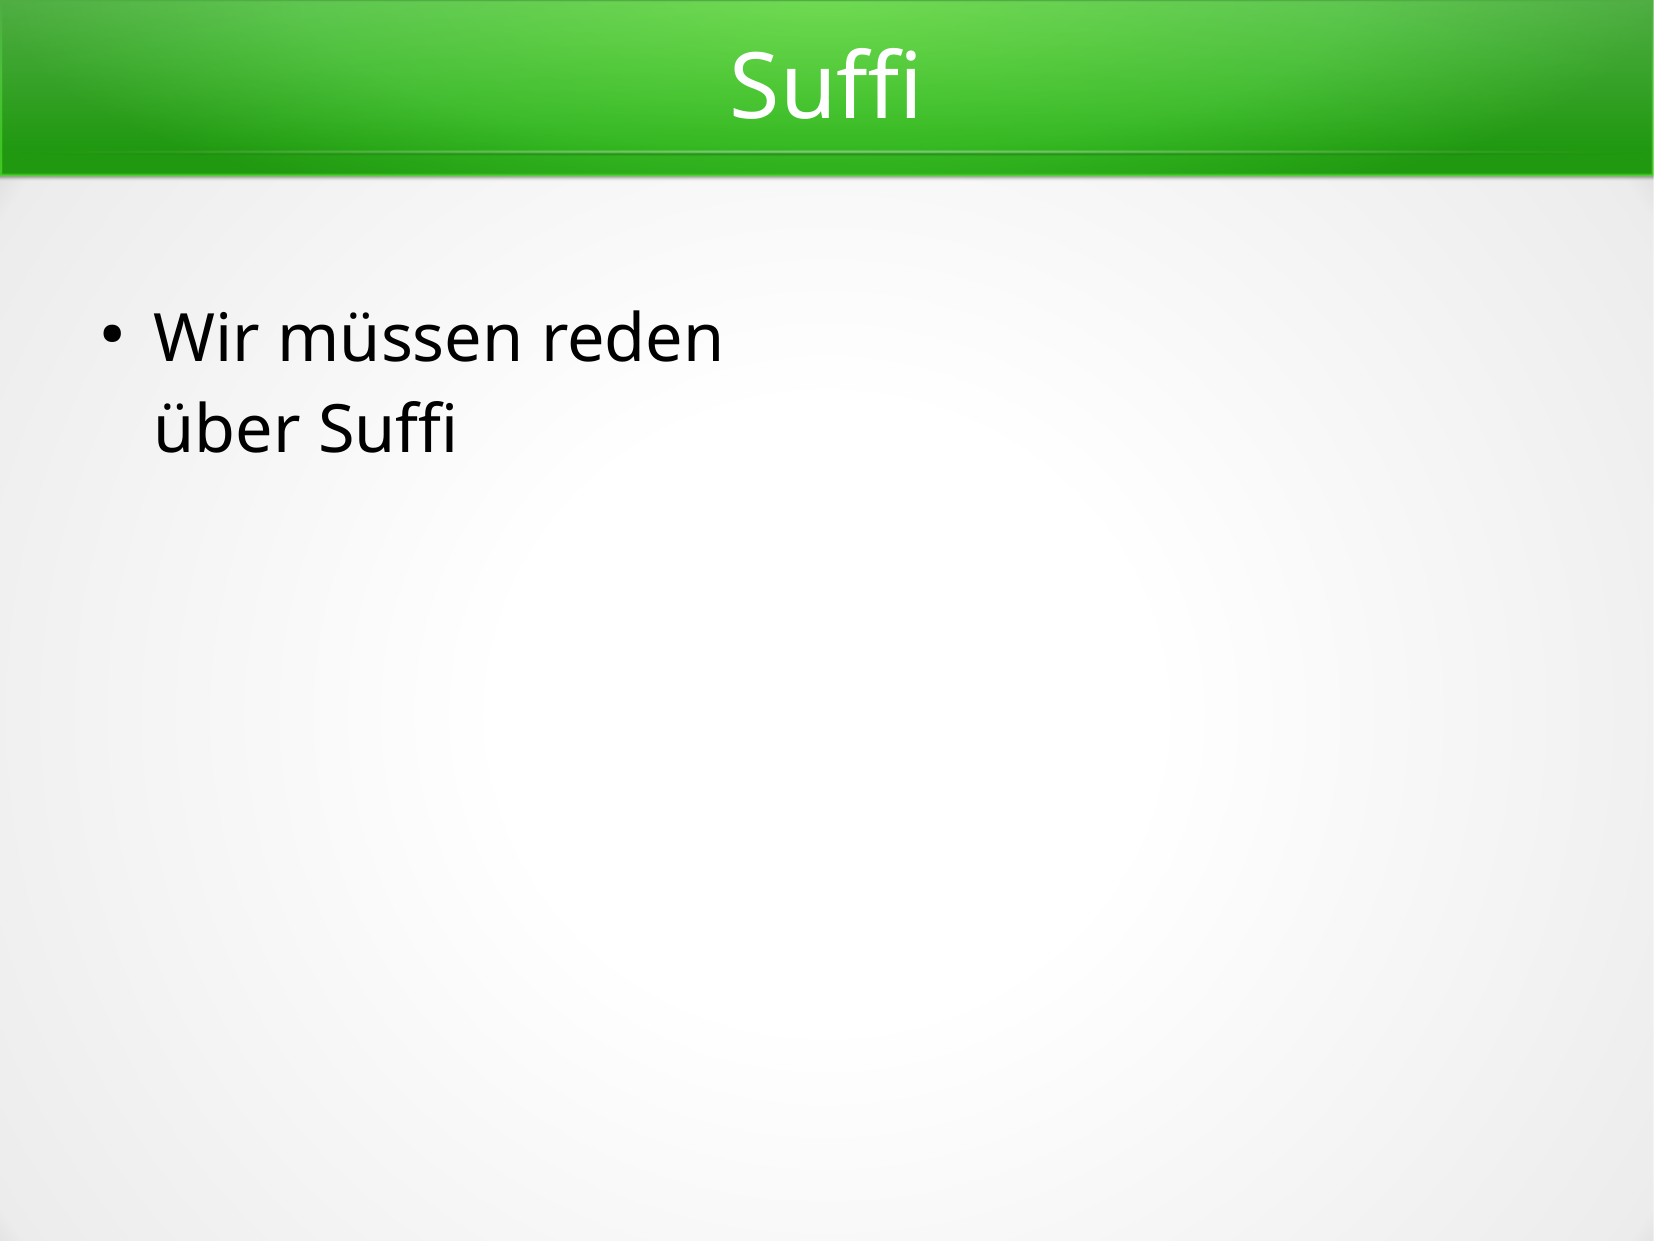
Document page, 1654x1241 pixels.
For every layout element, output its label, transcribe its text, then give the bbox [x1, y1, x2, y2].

list Wir müssen reden über Suffi [82, 290, 1571, 1010]
picture [0, 0, 1654, 1241]
title Suffi [82, 11, 1571, 154]
